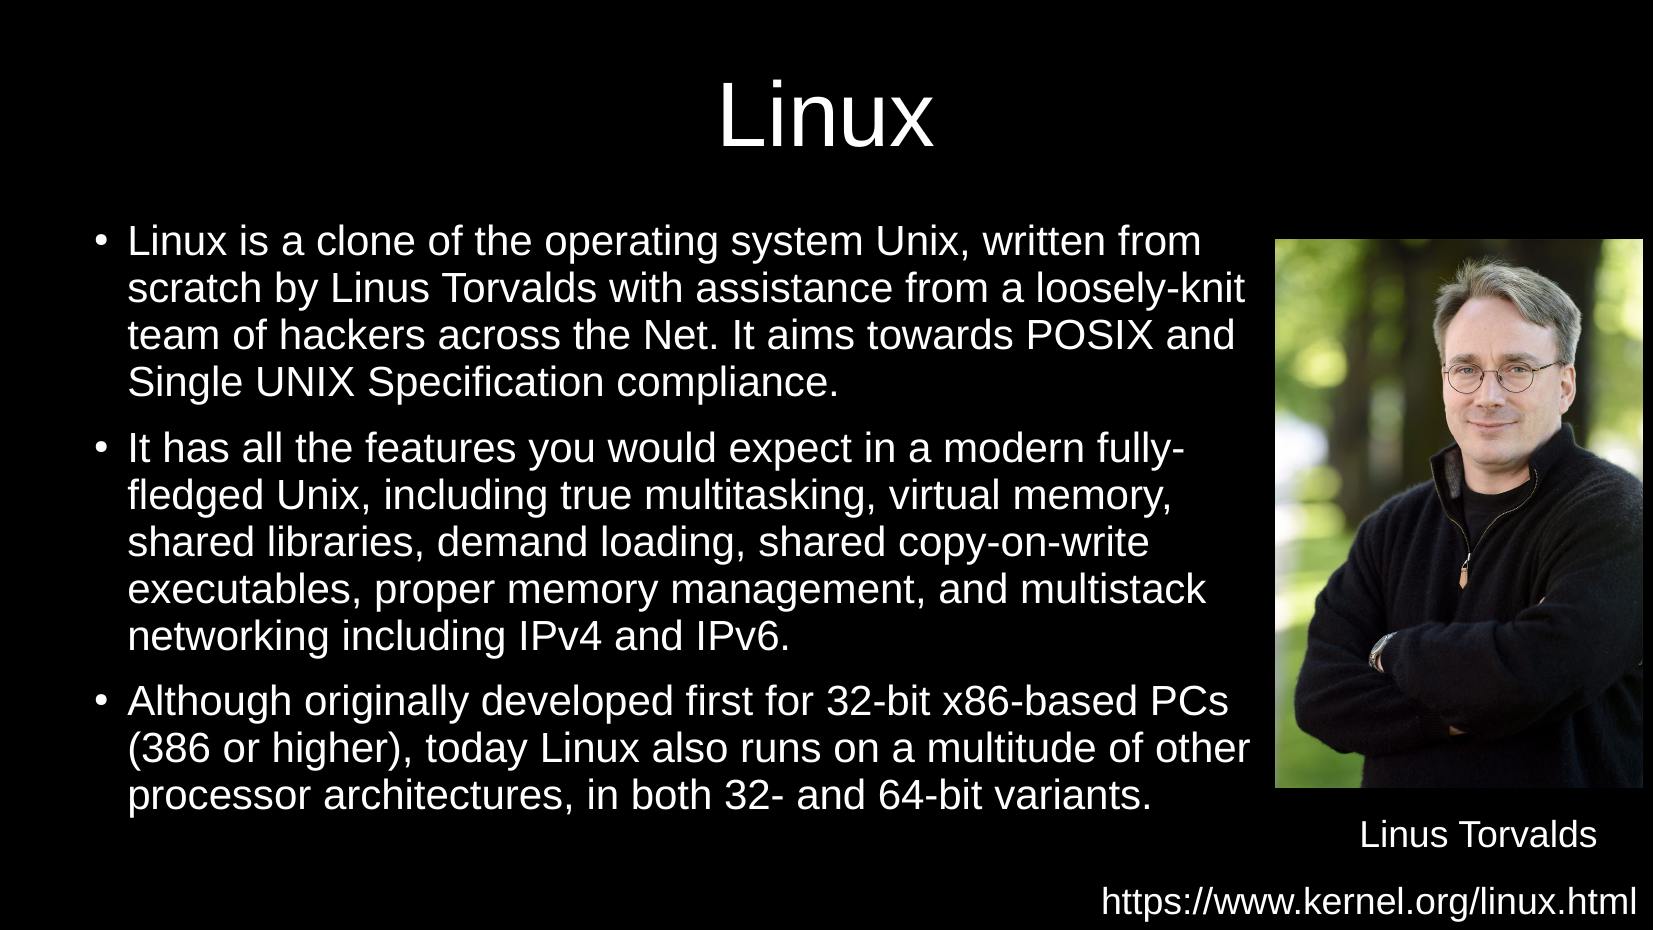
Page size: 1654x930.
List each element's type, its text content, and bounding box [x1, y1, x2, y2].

text_box https://www.kernel.org/linux.html [1086, 873, 1653, 930]
text_box Linus Torvalds [1344, 805, 1613, 863]
picture [1275, 239, 1643, 788]
list Linux is a clone of the operating system Unix, written from scratch by Linus Torvalds with assistance from a loosely-knit team of hackers across the Net. It aims towards POSIX and Single UNIX Specification compliance. It has all the features you would expect in a modern fully-fledged Unix, including true multitasking, virtual memory, shared libraries, demand loading, shared copy-on-write executables, proper memory management, and multistack networking including IPv4 and IPv6. Although originally developed first for 32-bit x86-based PCs (386 or higher), today Linux also runs on a multitude of other processor architectures, in both 32- and 64-bit variants. [82, 217, 1276, 863]
title Linux [82, 37, 1571, 193]
